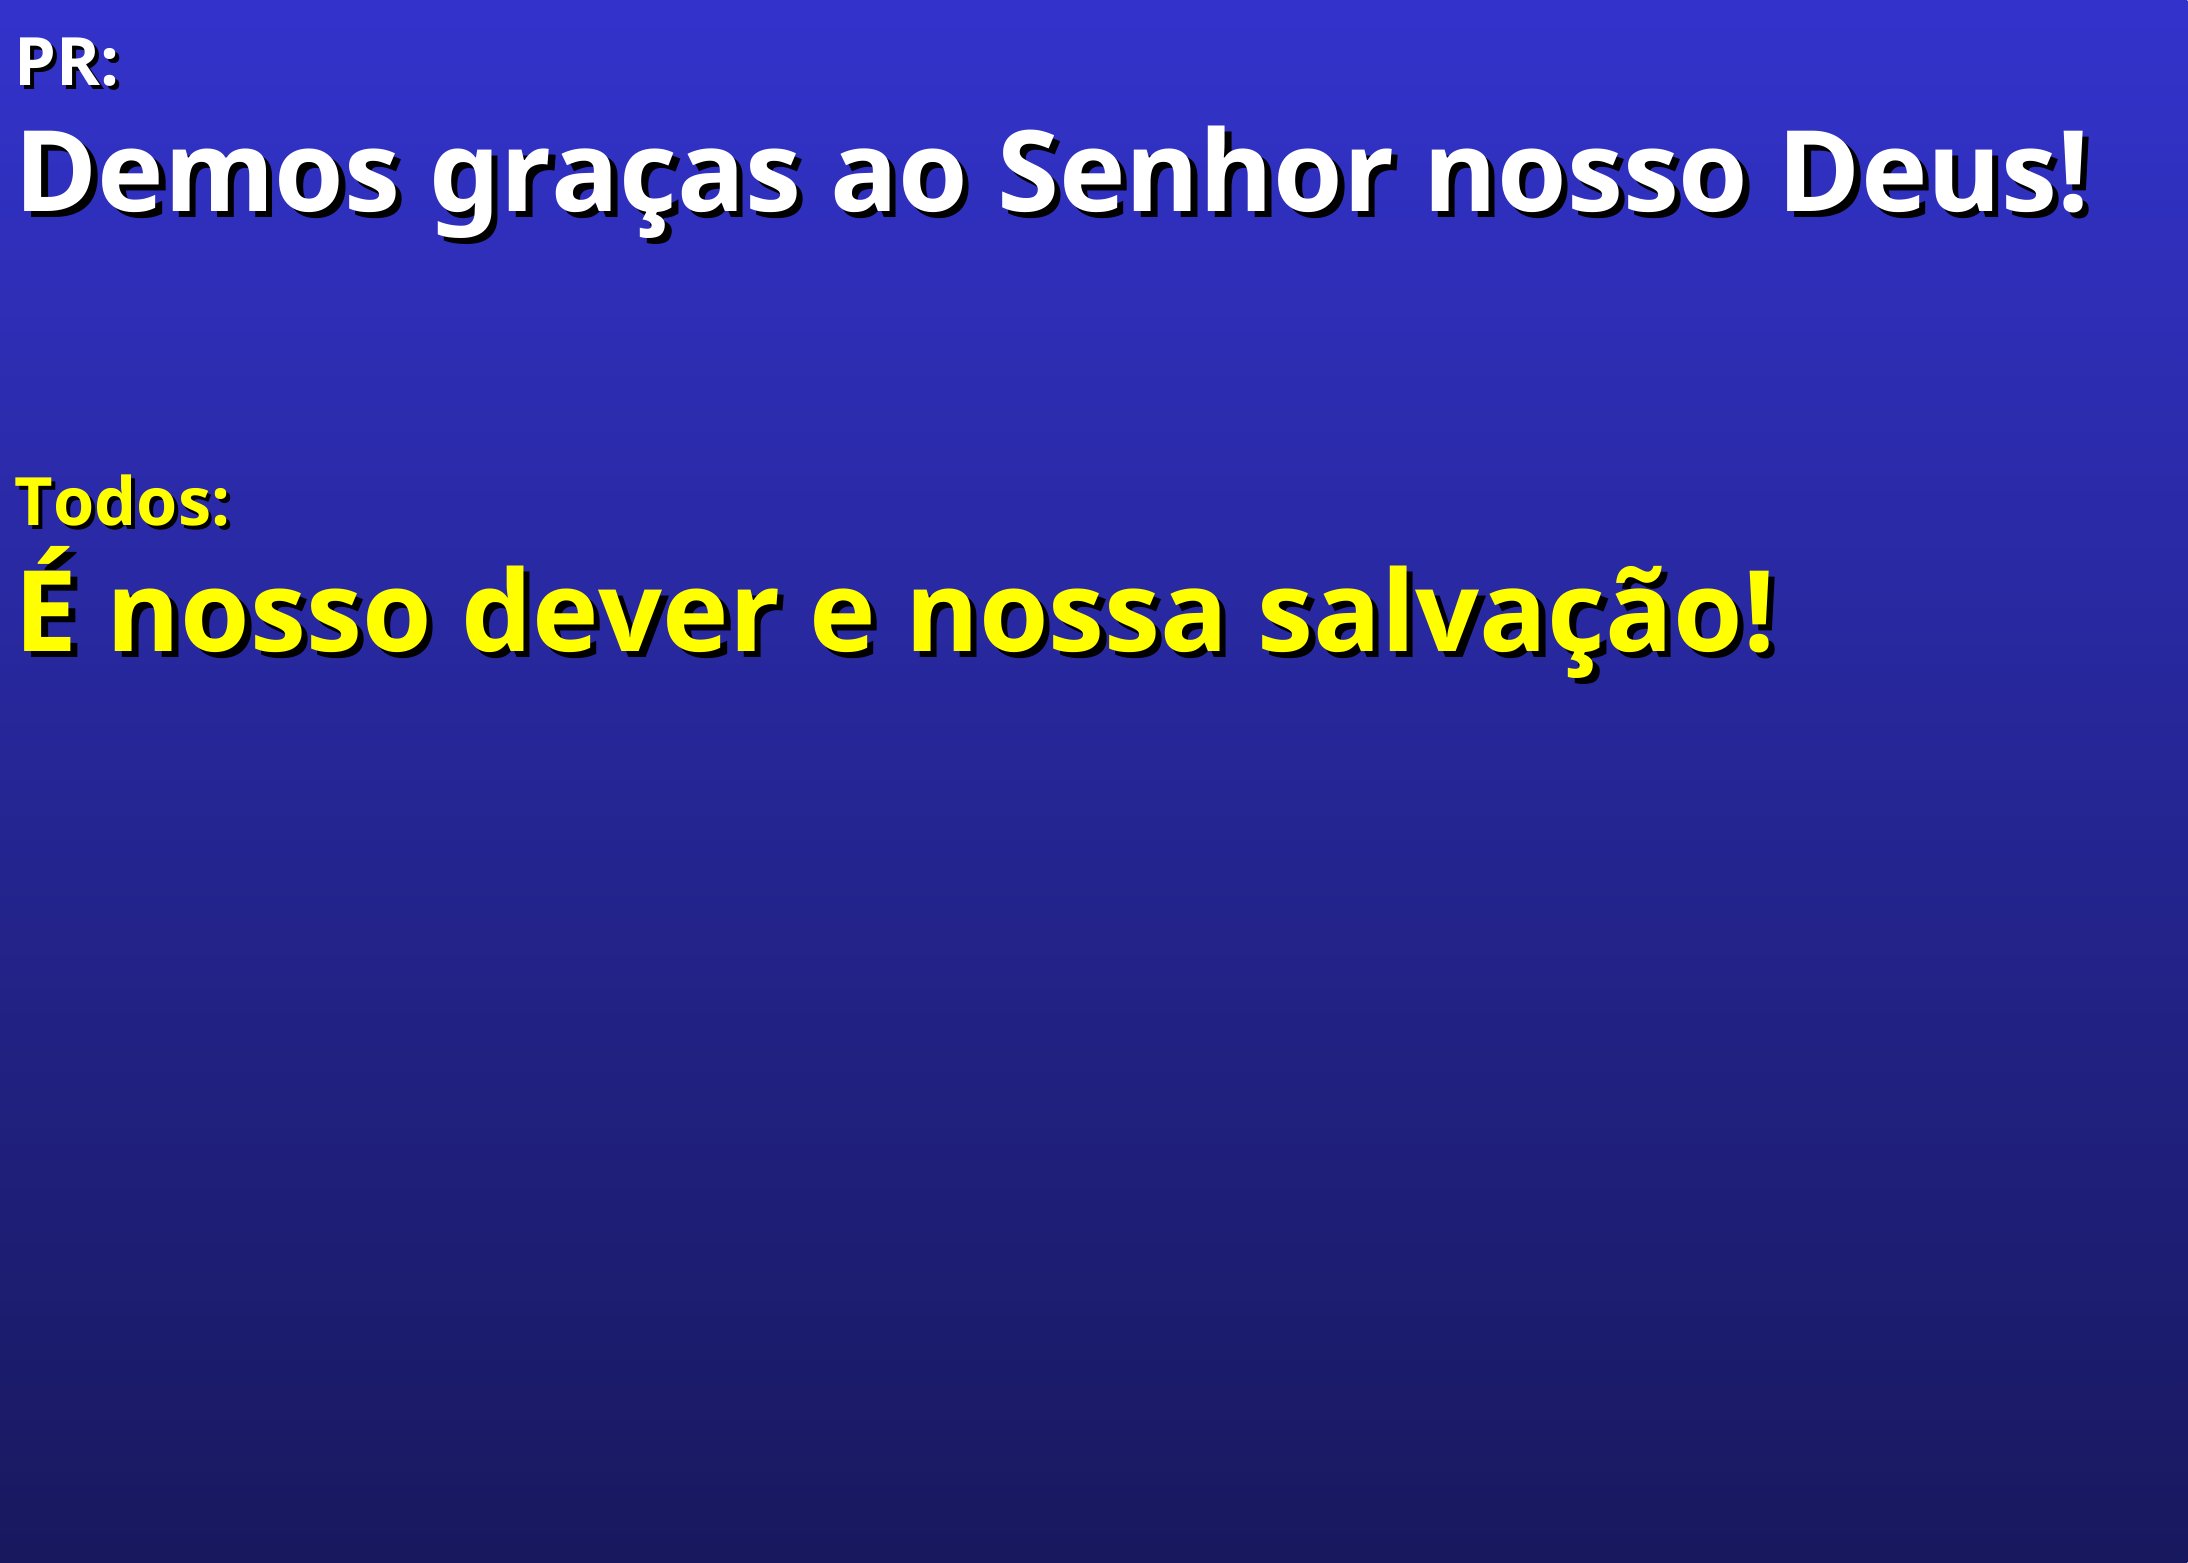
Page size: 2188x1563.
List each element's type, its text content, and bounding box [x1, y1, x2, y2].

text_box PR: Demos graças ao Senhor nosso Deus! Todos: É nosso dever e nossa salvação! [0, 11, 2188, 682]
